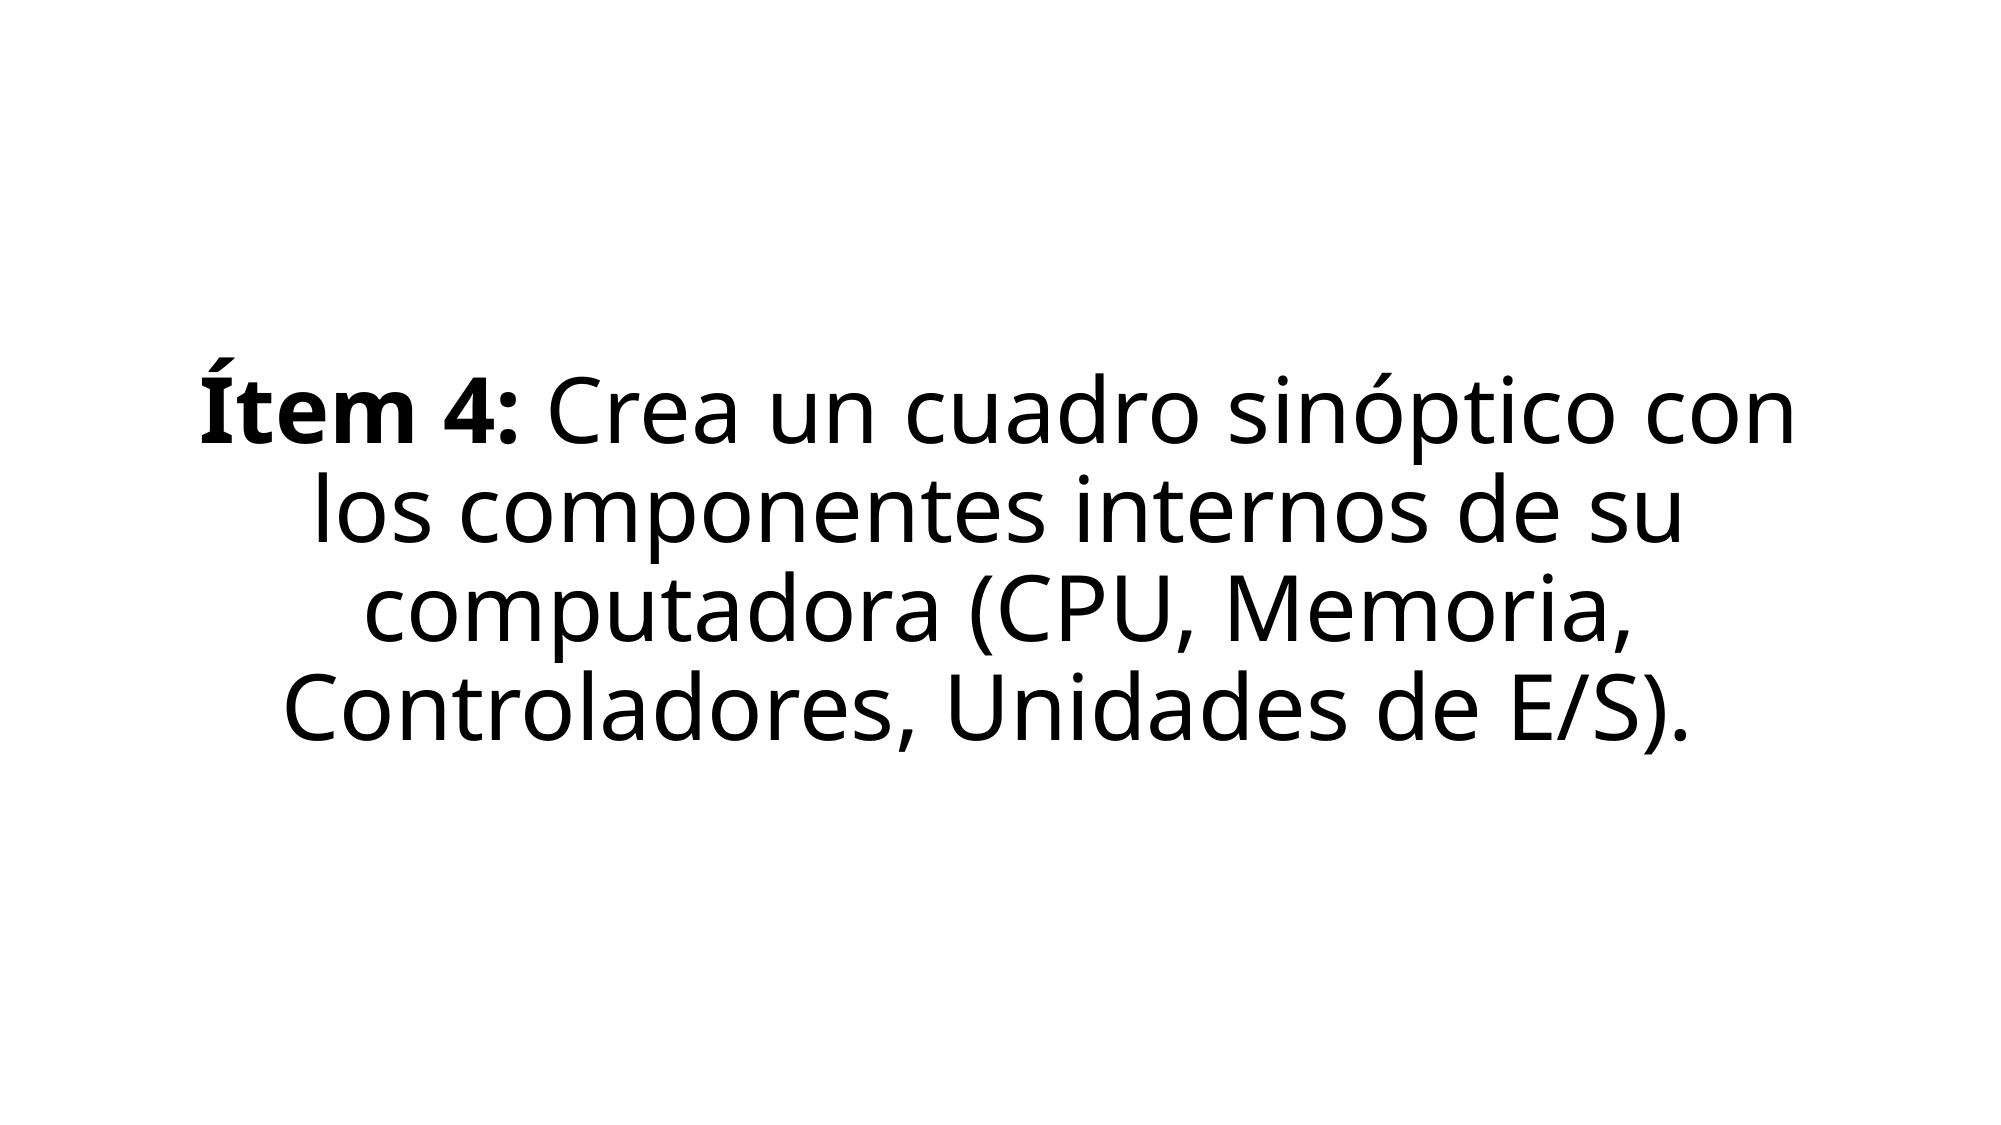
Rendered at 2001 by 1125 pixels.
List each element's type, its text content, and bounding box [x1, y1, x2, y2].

title Ítem 4: Crea un cuadro sinóptico con los componentes internos de su computadora (CPU, Memoria, Controladores, Unidades de E/S). [137, 184, 1863, 939]
